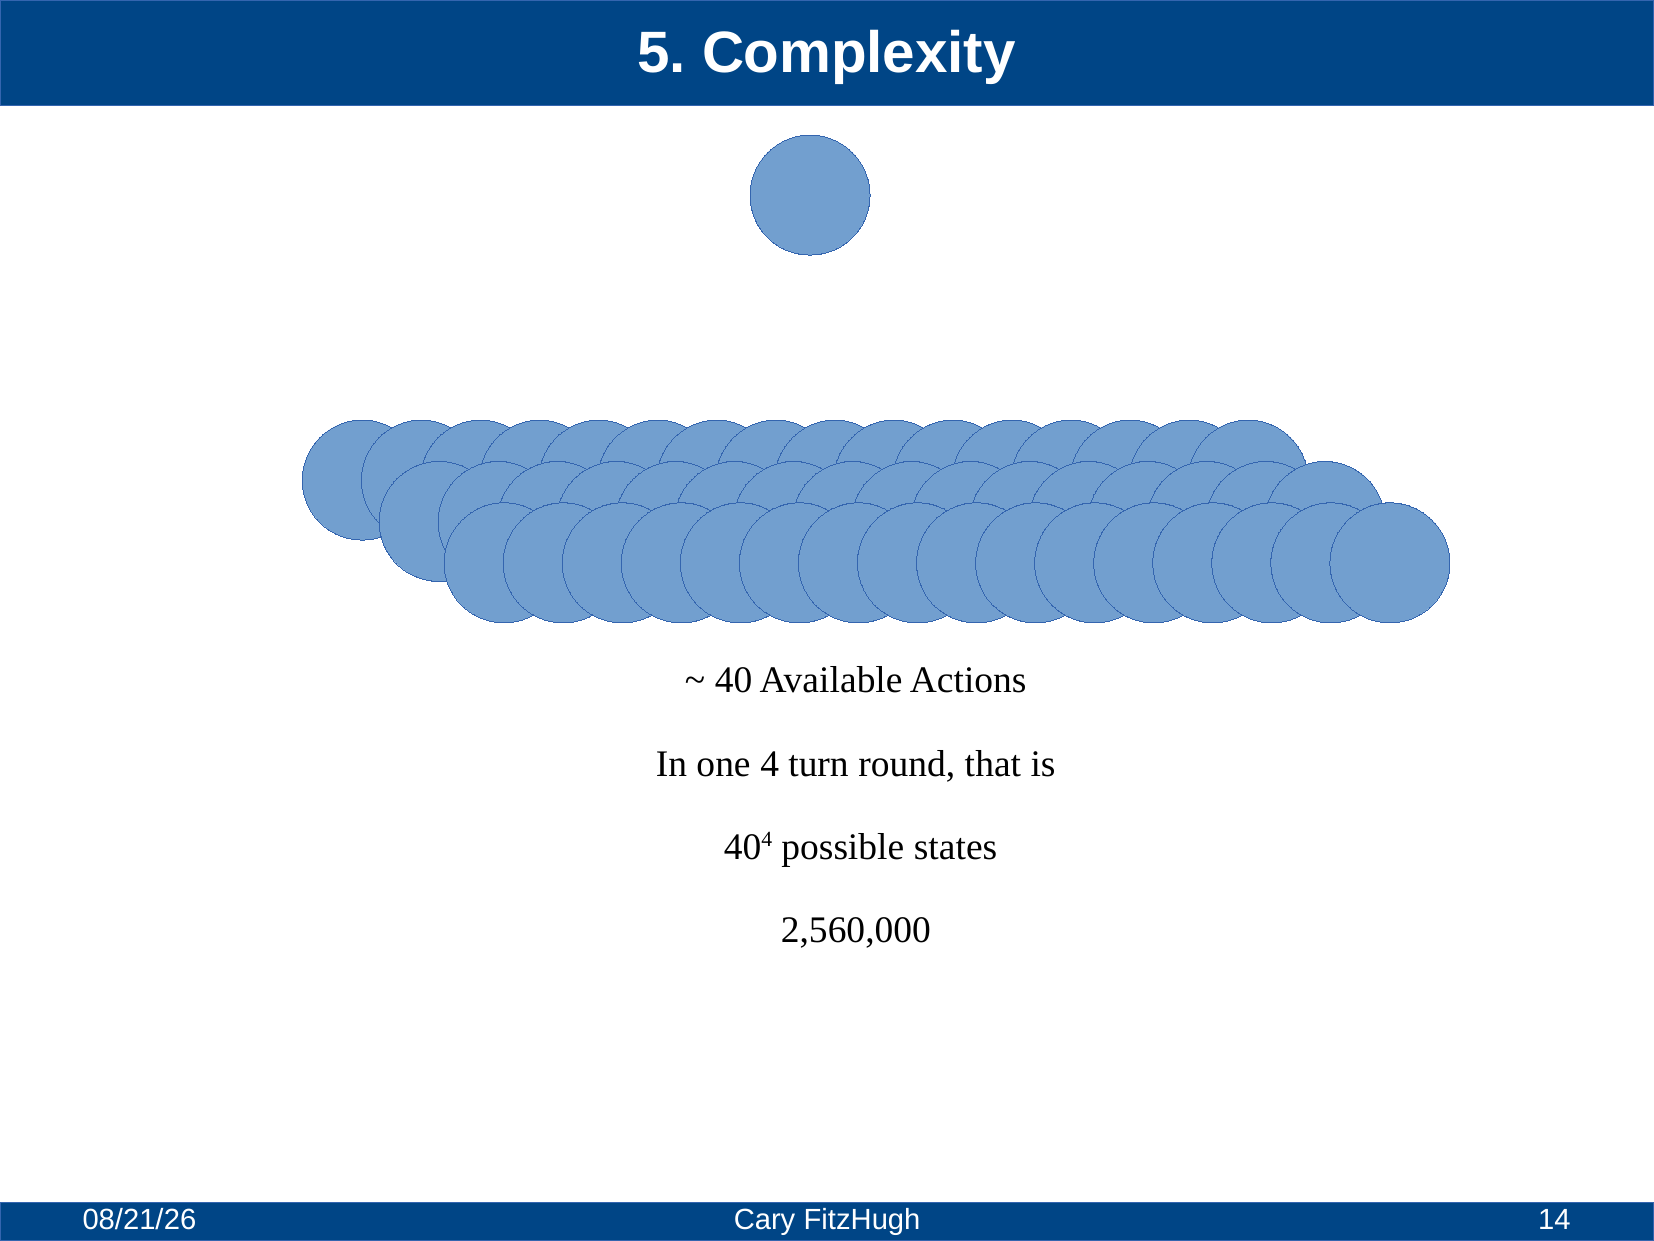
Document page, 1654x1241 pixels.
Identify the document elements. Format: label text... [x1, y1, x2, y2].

title 5. Complexity [0, 0, 1654, 106]
text_box [750, 135, 871, 256]
text_box [302, 420, 1450, 623]
text_box ~ 40 Available Actions In one 4 turn round, that is 404 possible states 2,560,000 [640, 652, 1071, 958]
